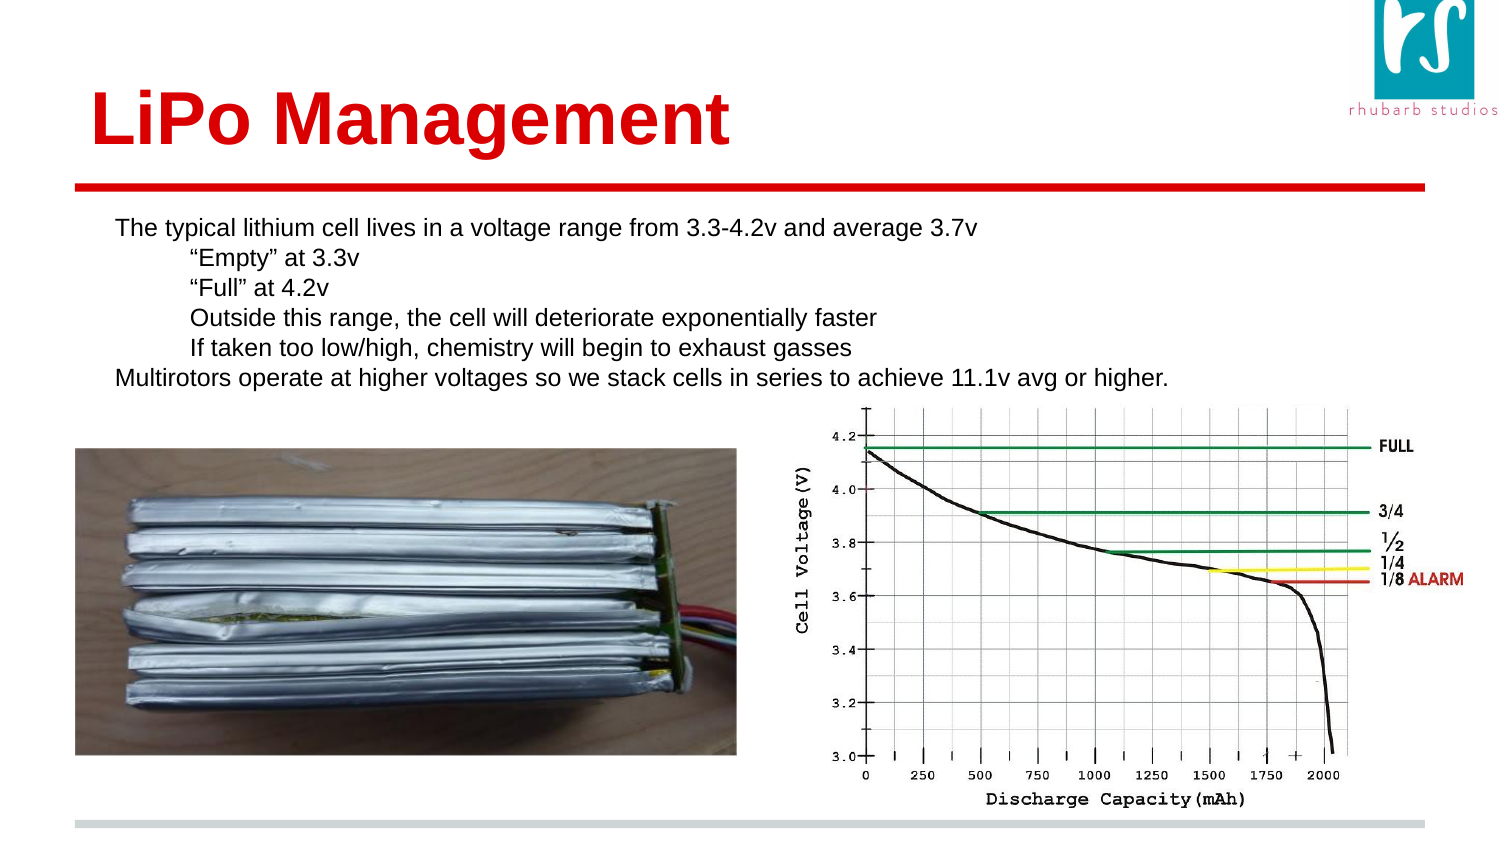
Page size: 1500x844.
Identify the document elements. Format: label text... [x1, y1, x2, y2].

picture [75, 448, 737, 756]
title LiPo Management [75, 33, 1425, 175]
picture [795, 404, 1463, 808]
list The typical lithium cell lives in a voltage range from 3.3-4.2v and average 3.7v “Empty” at 3.3v “Full” at 4.2v Outside this range, the cell will deteriorate exponentially faster If taken too low/high, chemistry will begin to exhaust gasses Multirotors operate at higher voltages so we stack cells in series to achieve 11.1v avg or higher. [75, 196, 1425, 808]
picture [1348, 0, 1500, 118]
